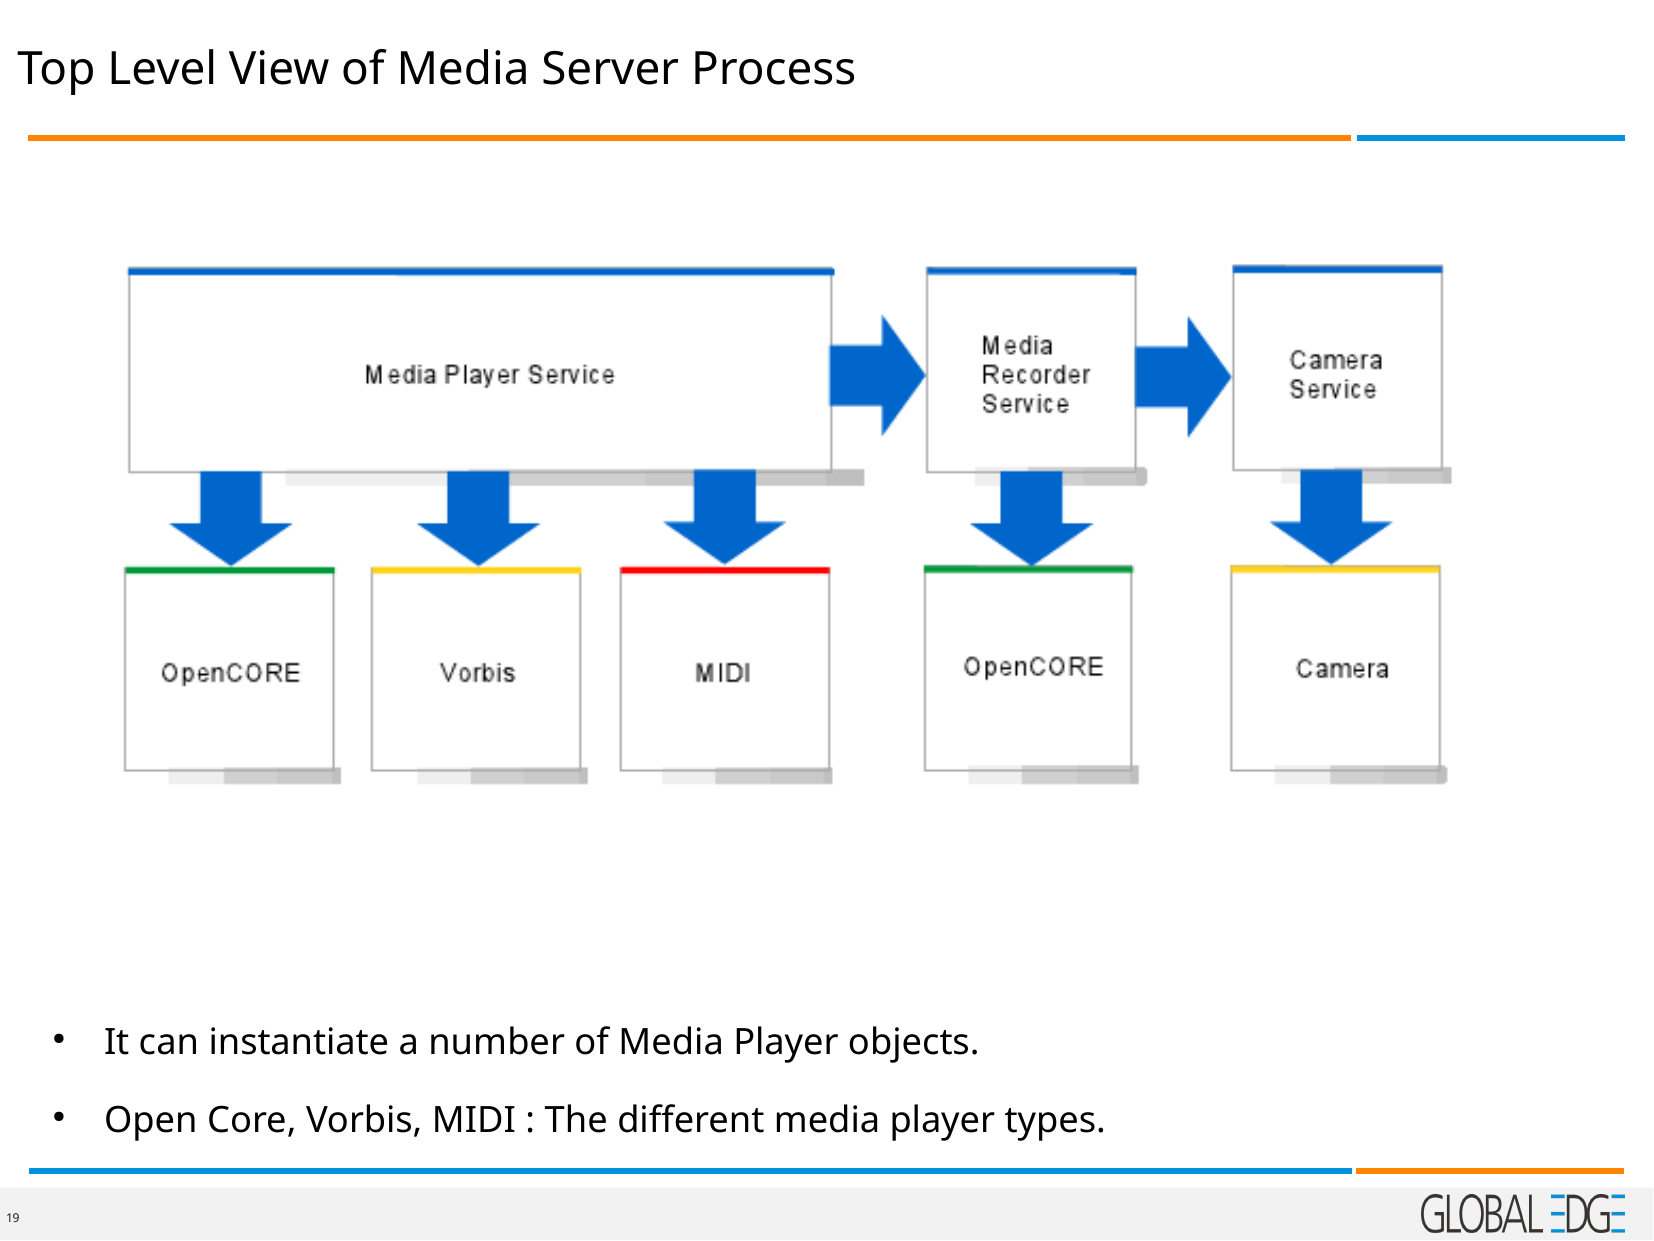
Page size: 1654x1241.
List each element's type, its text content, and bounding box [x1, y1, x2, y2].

picture [1421, 1194, 1625, 1233]
title Top Level View of Media Server Process [17, 18, 1499, 115]
picture [99, 236, 1501, 818]
list It can instantiate a number of Media Player objects. Open Core, Vorbis, MIDI : The different media player types. [35, 160, 1632, 1153]
